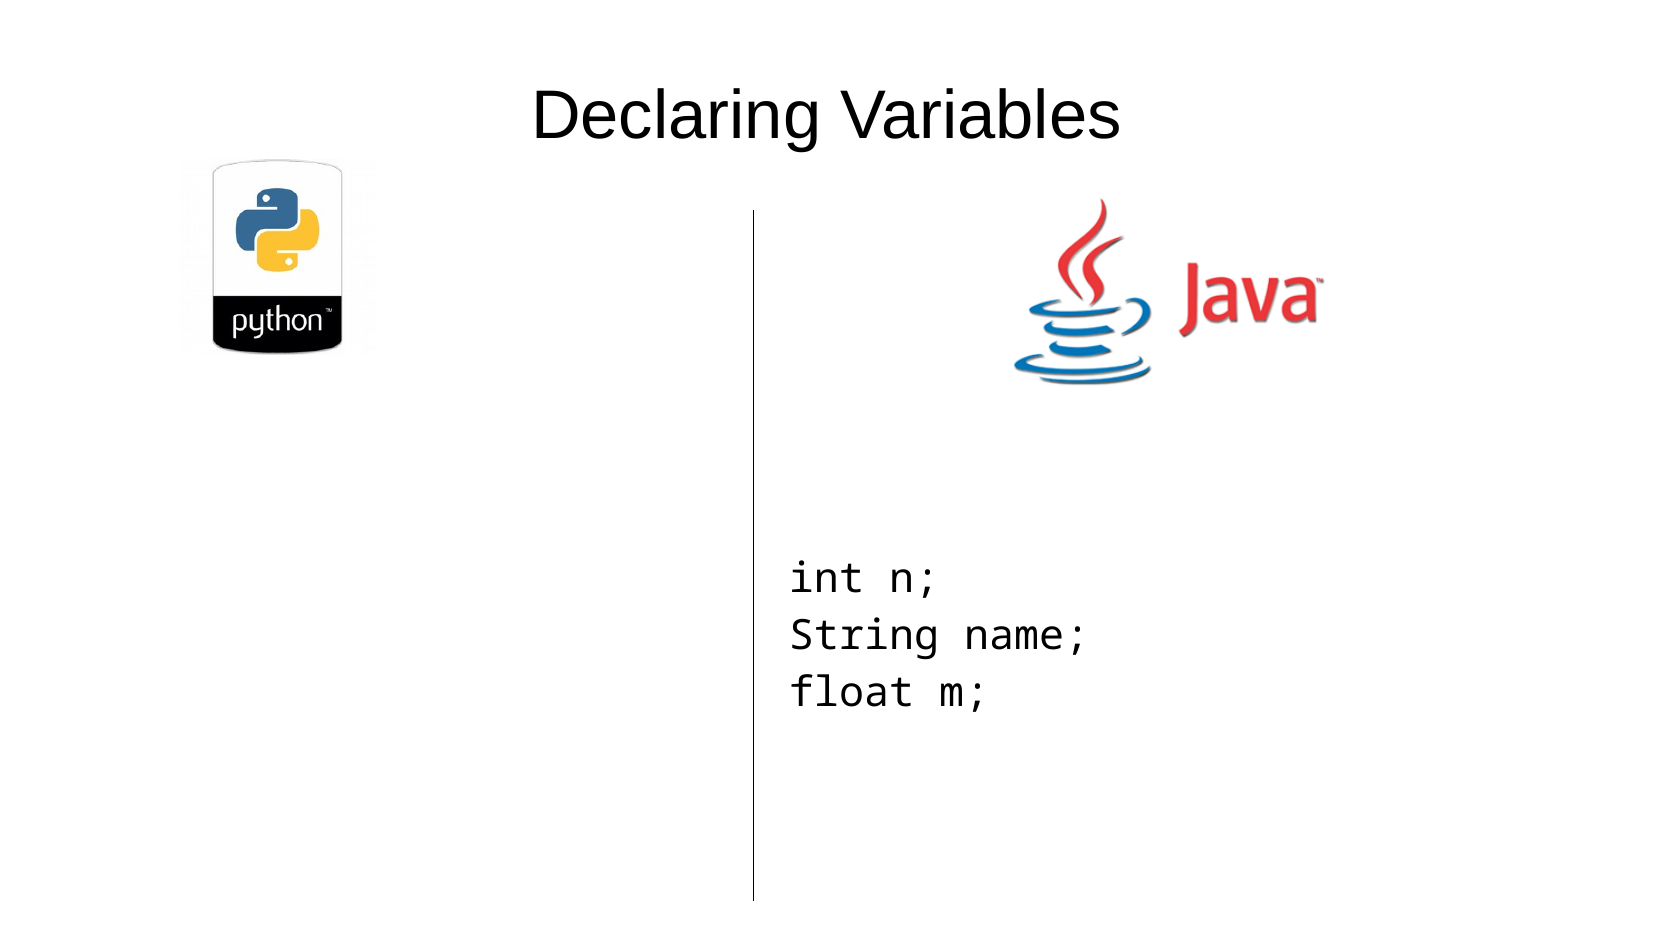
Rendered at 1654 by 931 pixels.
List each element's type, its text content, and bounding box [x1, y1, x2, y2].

text_box int n; String name; float m; [774, 540, 1654, 723]
picture [1001, 180, 1336, 403]
title Declaring Variables [82, 37, 1571, 193]
picture [179, 159, 375, 355]
